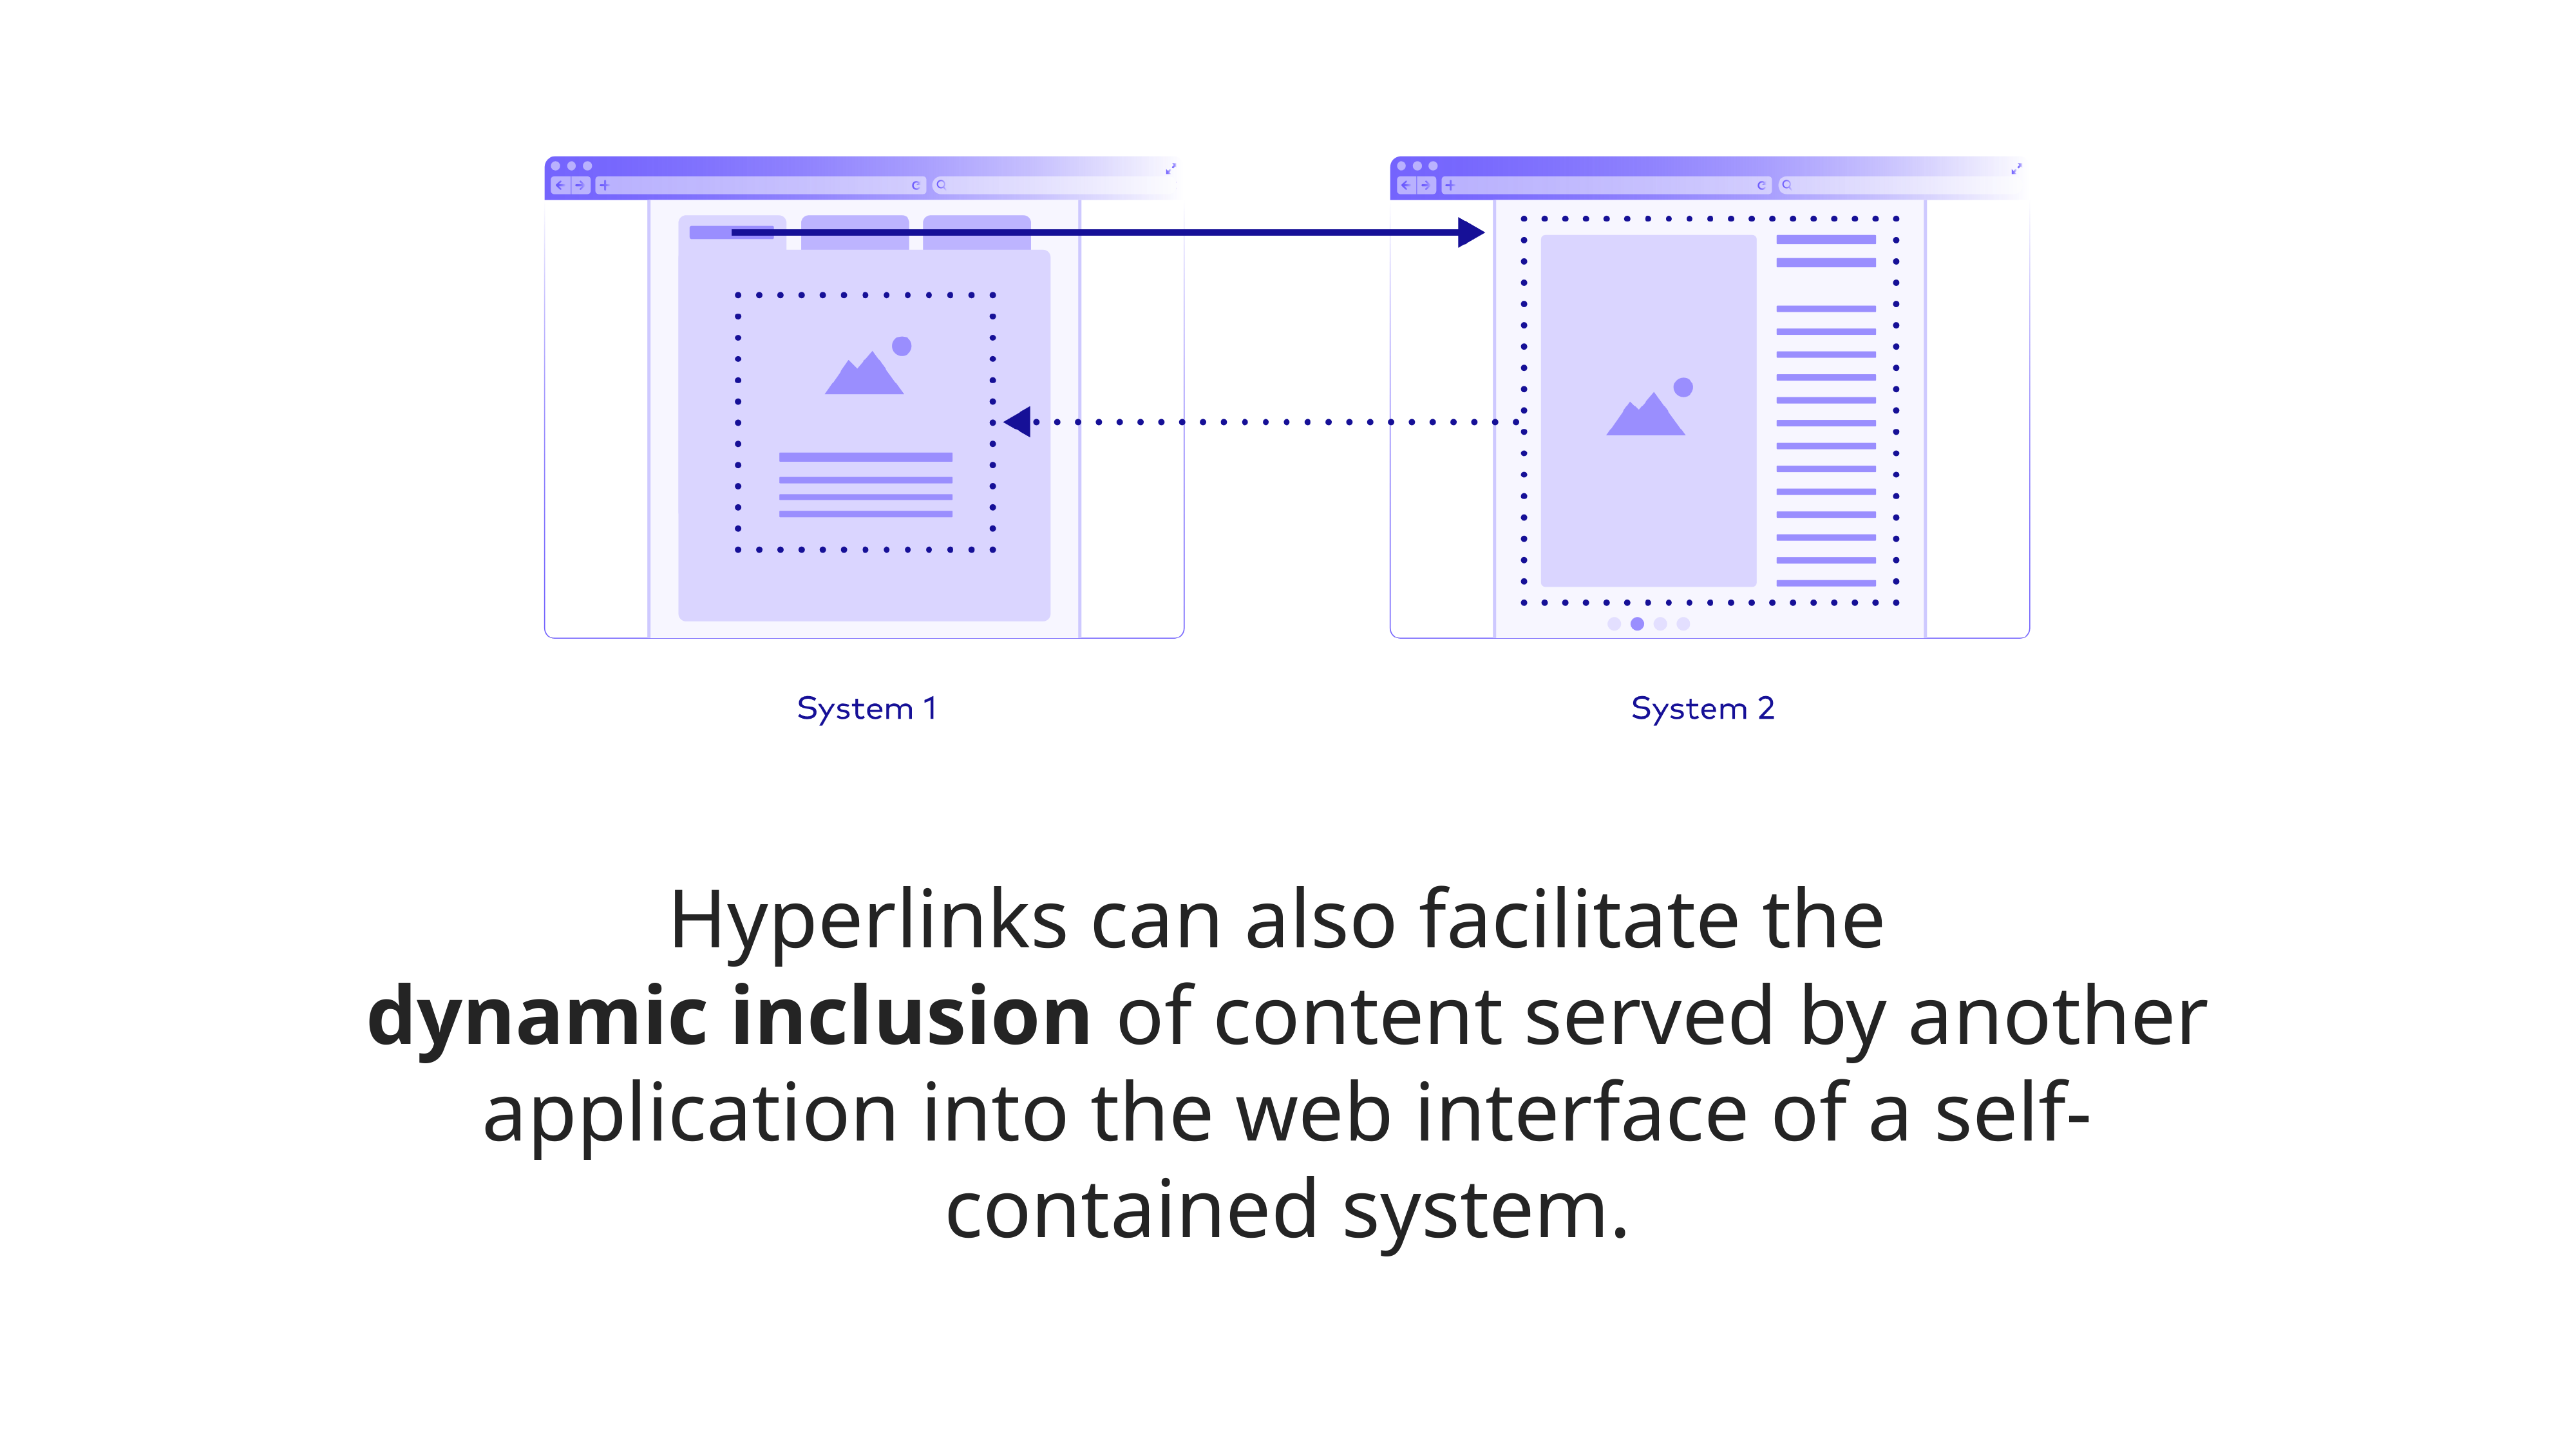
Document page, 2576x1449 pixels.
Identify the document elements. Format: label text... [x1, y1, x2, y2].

picture [506, 129, 2070, 776]
list Hyperlinks can also facilitate the dynamic inclusion of content served by another application into the web interface of a self-contained system. [301, 775, 2275, 1345]
